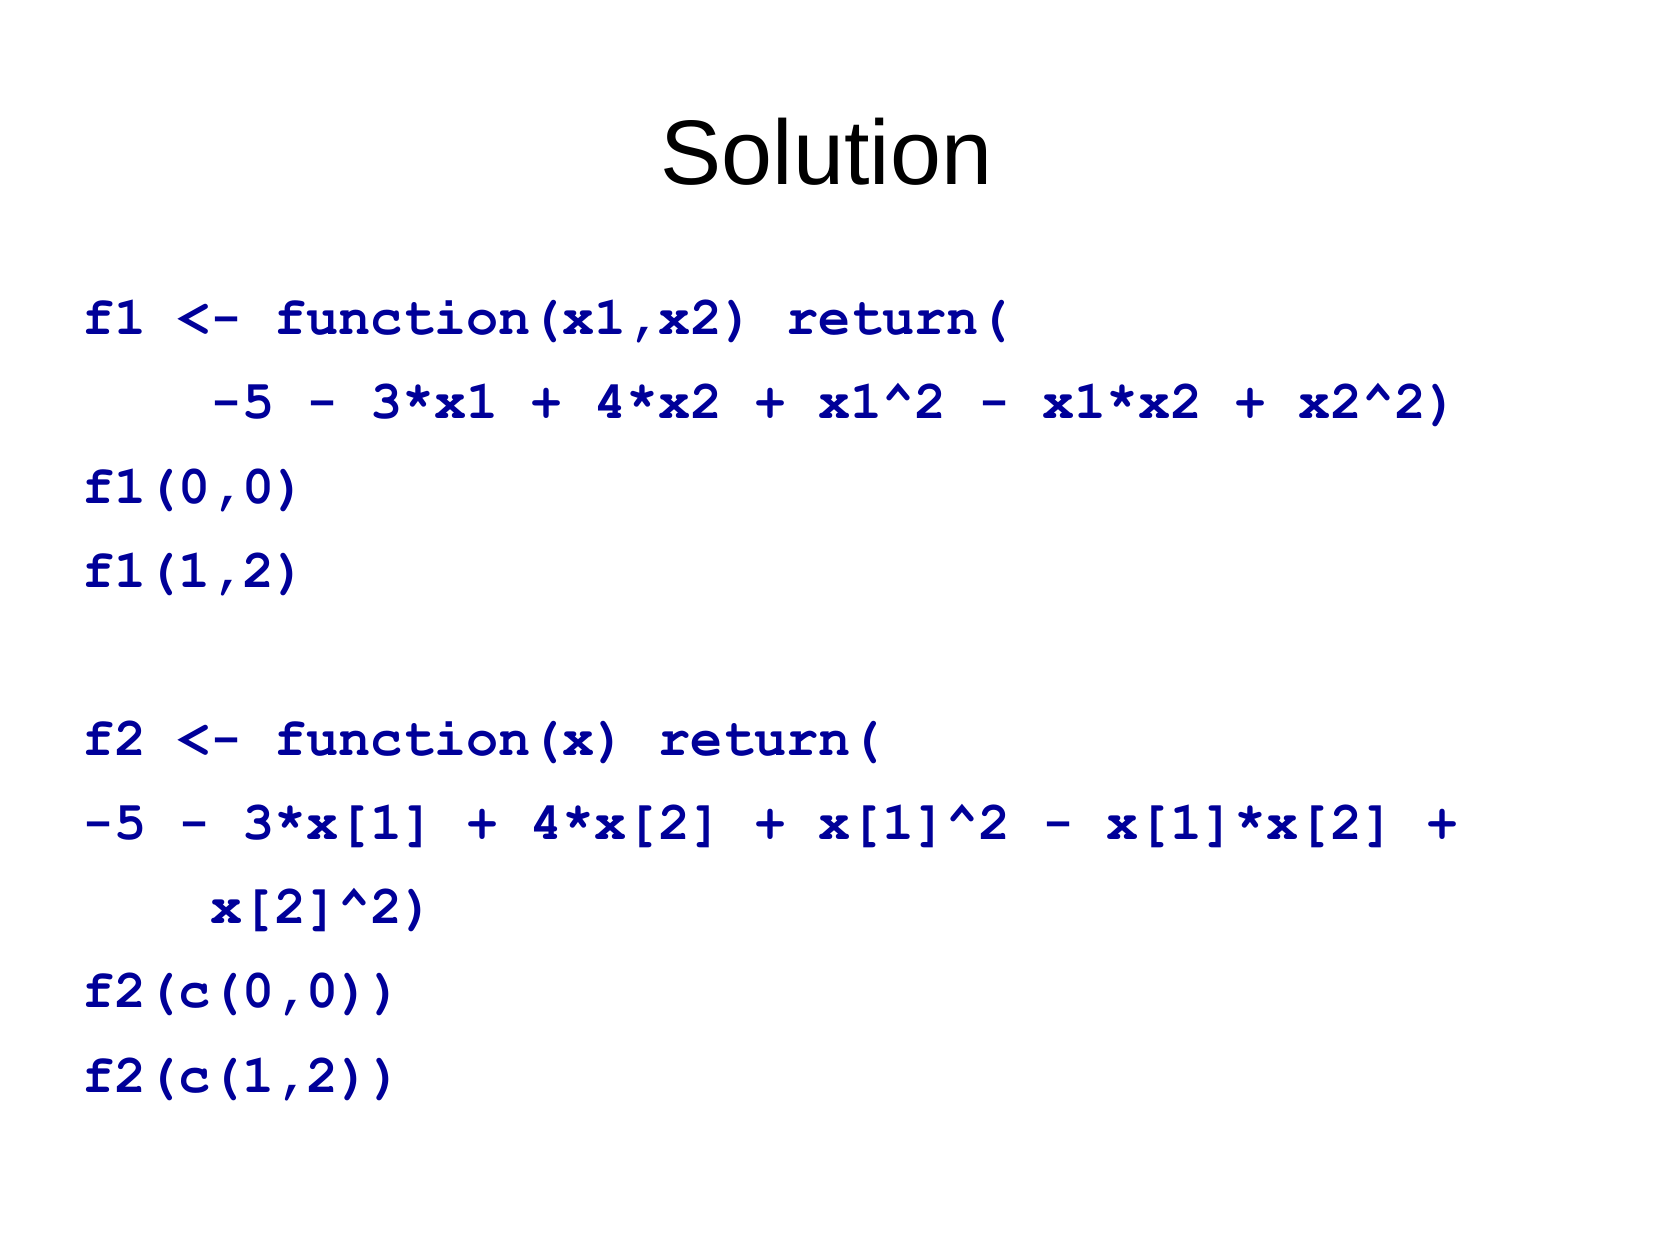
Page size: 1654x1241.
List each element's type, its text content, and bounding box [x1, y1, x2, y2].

list f1 <- function(x1,x2) return( -5 - 3*x1 + 4*x2 + x1^2 - x1*x2 + x2^2) f1(0,0) f1(1,2) f2 <- function(x) return( -5 - 3*x[1] + 4*x[2] + x[1]^2 - x[1]*x[2] + x[2]^2) f2(c(0,0)) f2(c(1,2)) [82, 290, 1571, 1111]
title Solution [82, 49, 1571, 257]
